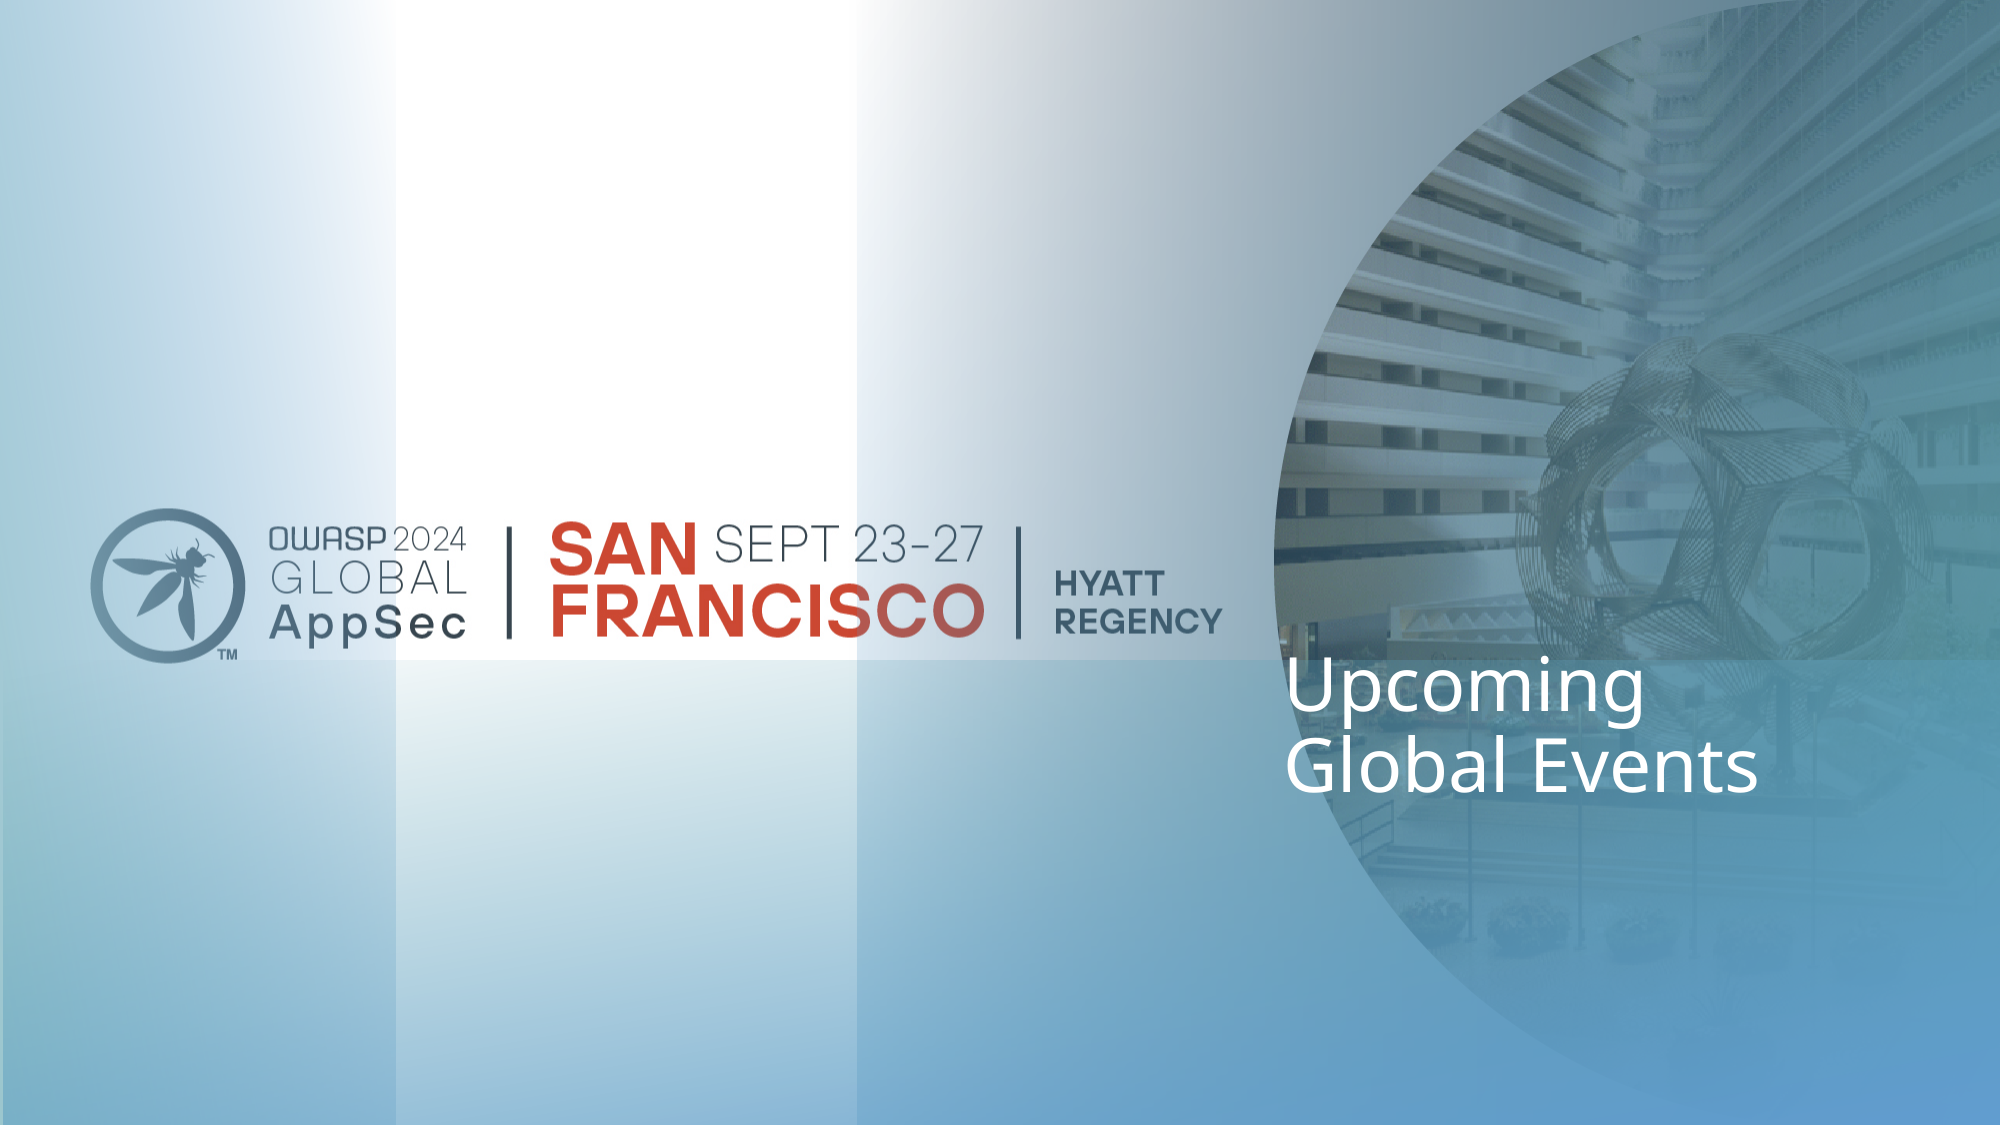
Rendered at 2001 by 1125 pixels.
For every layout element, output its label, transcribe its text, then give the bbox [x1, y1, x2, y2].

title Upcoming Global Events [1268, 350, 1878, 817]
text_box [0, 0, 2000, 1125]
picture [396, 0, 846, 660]
